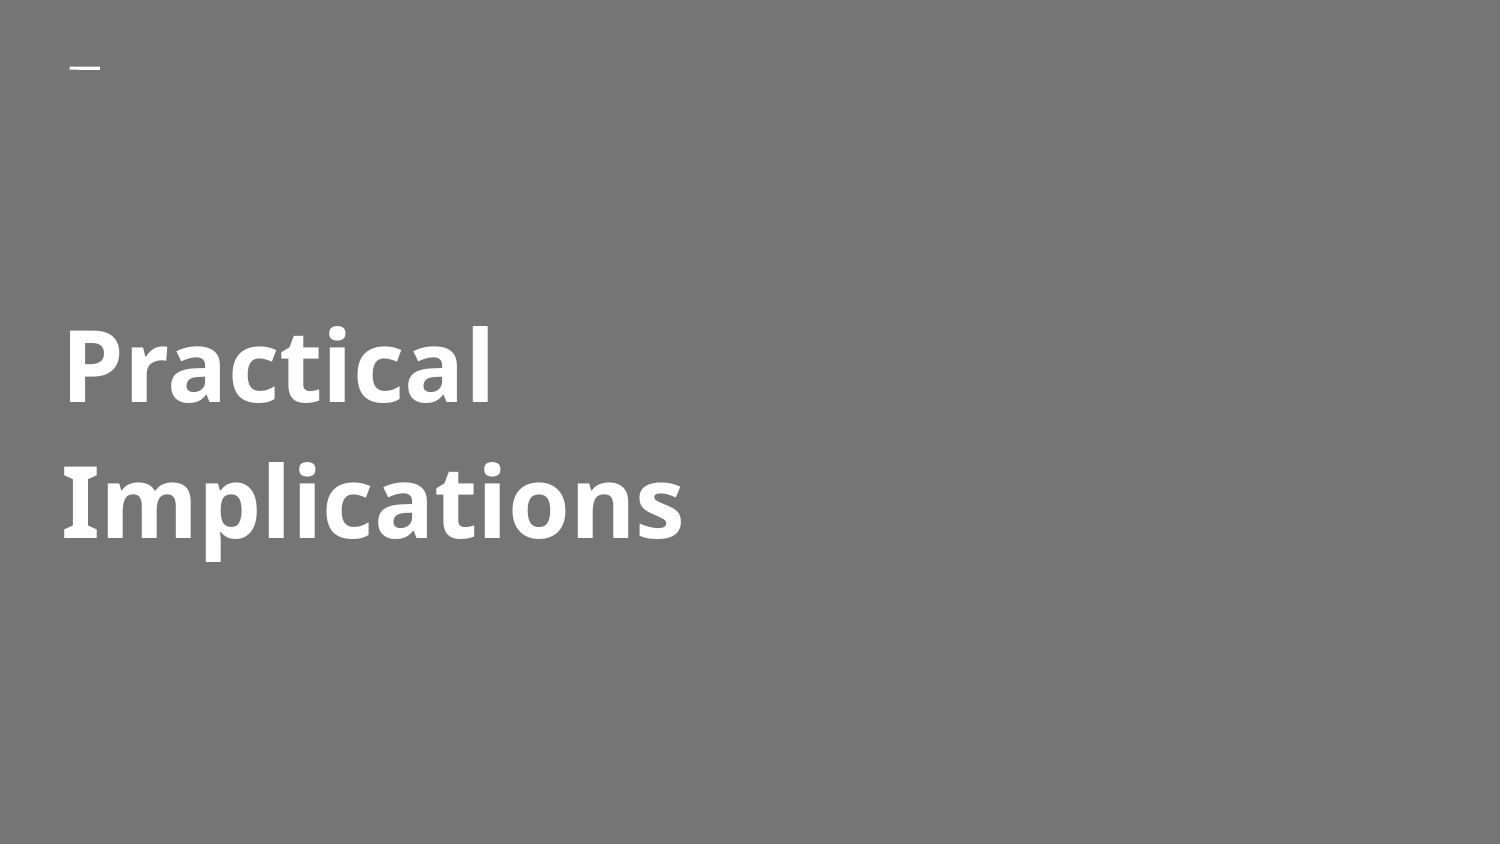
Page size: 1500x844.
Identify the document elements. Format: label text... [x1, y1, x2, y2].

title Practical Implications [46, 116, 1071, 746]
